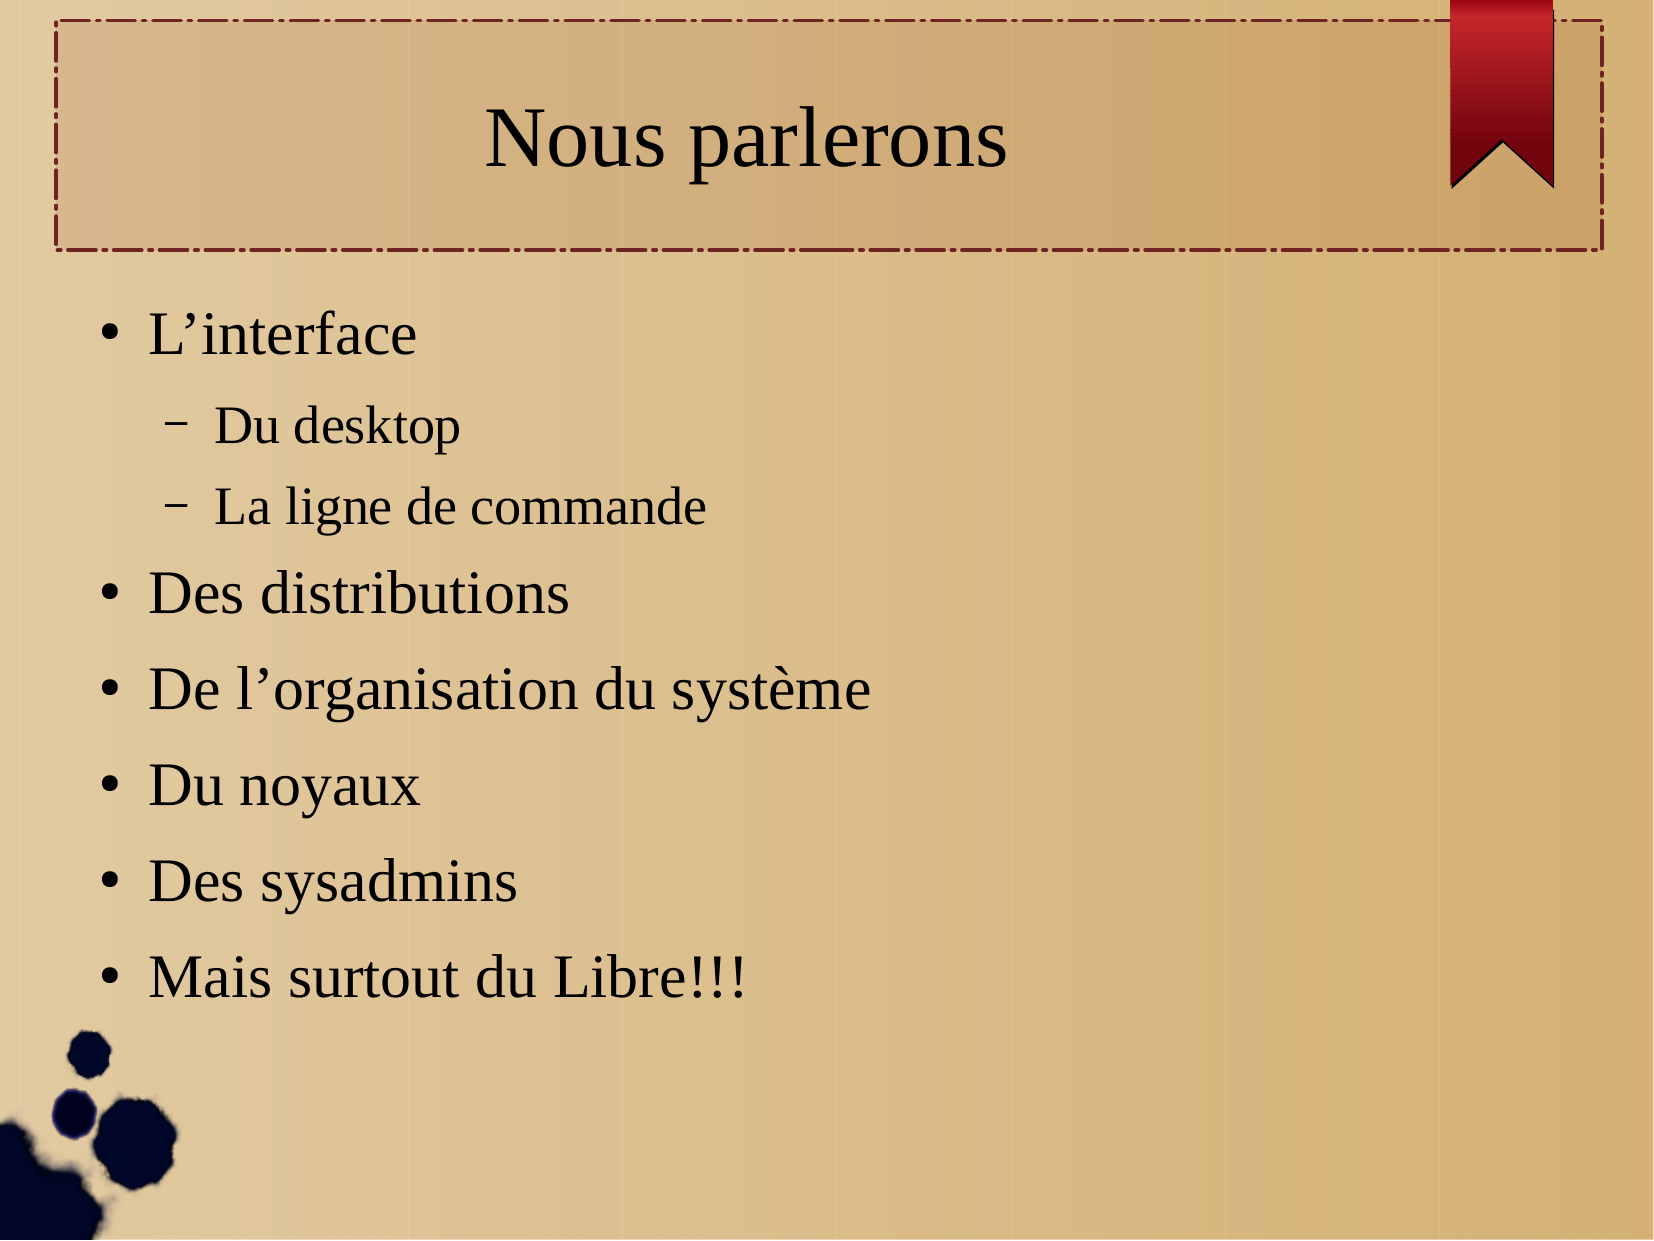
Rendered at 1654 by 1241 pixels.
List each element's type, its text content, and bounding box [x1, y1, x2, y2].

title Nous parlerons [82, 47, 1412, 229]
list L’interface Du desktop La ligne de commande Des distributions De l’organisation du système Du noyaux Des sysadmins Mais surtout du Libre!!! [82, 299, 1571, 1019]
